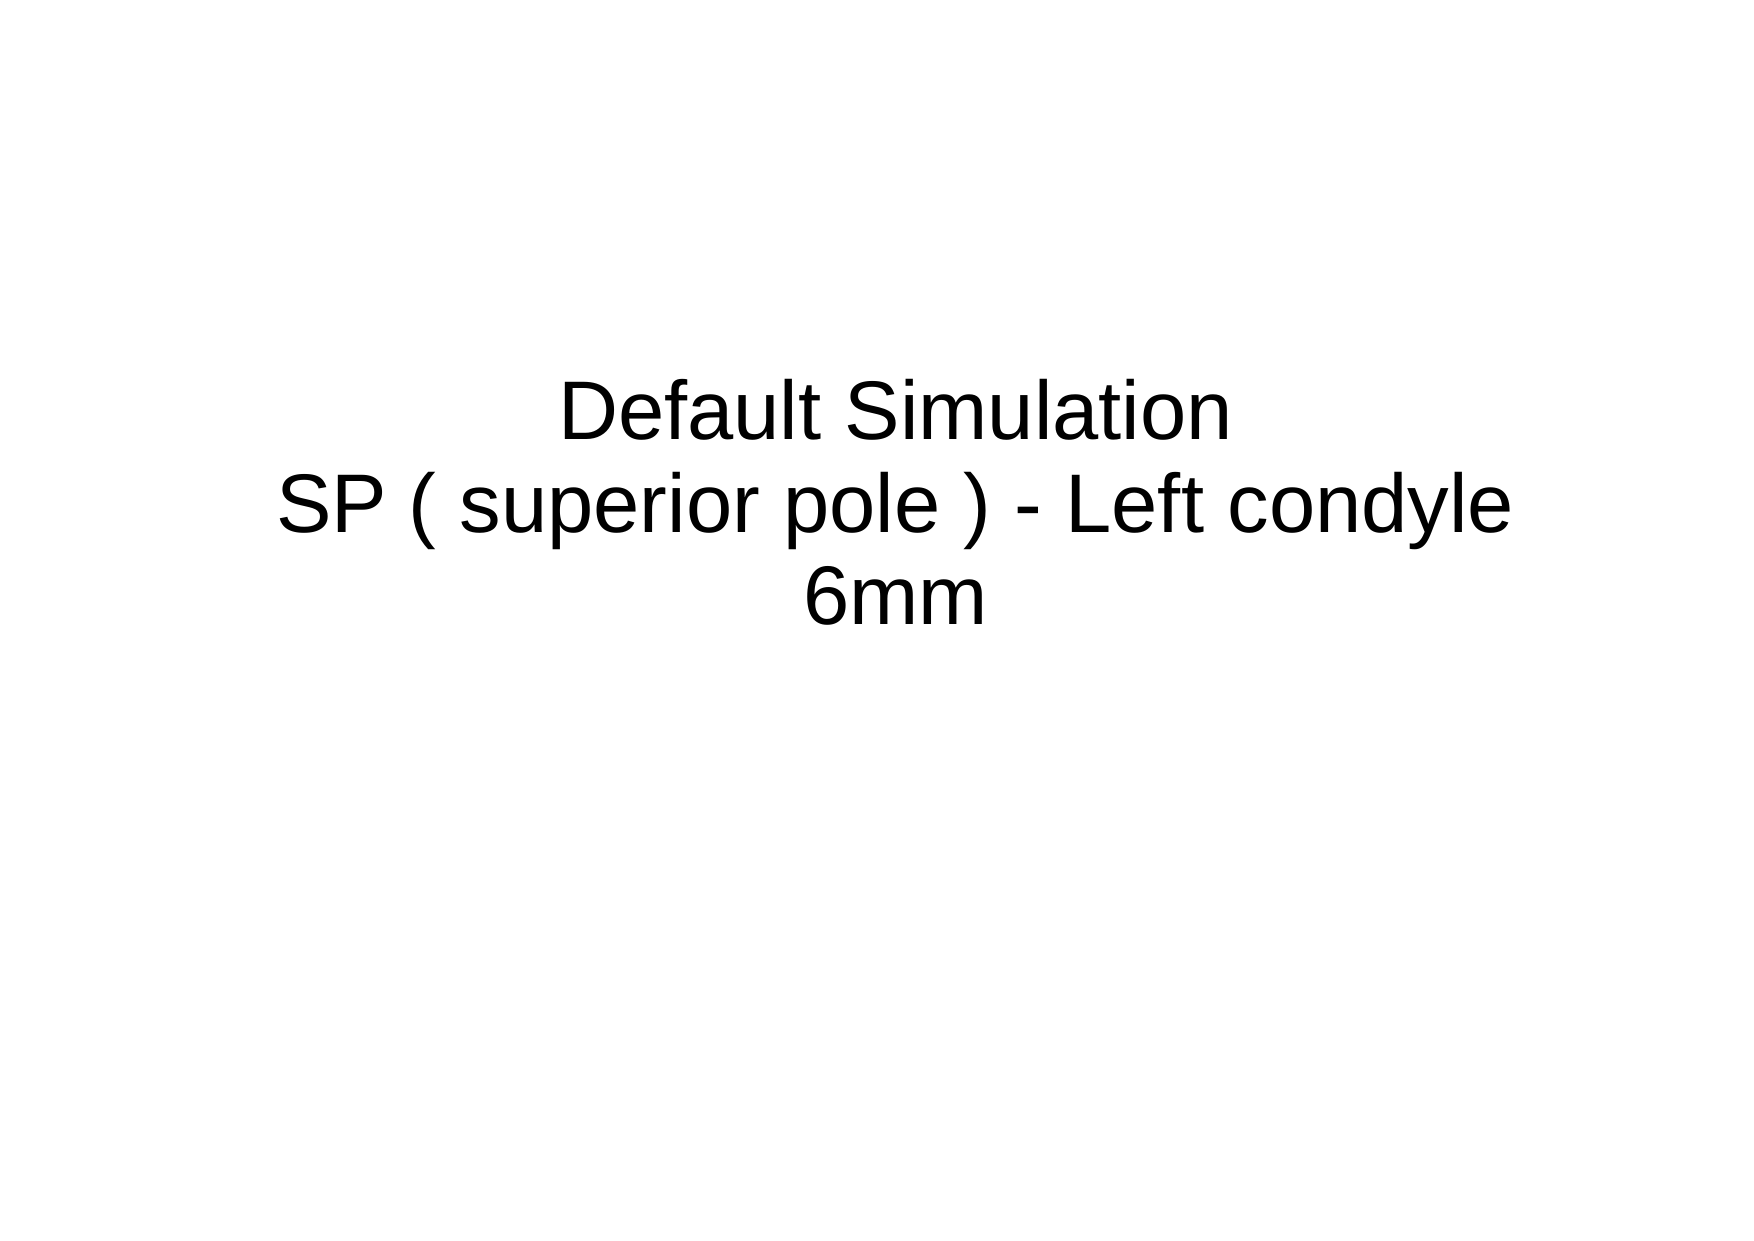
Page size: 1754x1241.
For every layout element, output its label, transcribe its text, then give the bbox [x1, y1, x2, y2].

title Default Simulation SP ( superior pole ) - Left condyle 6mm [159, 364, 1633, 643]
